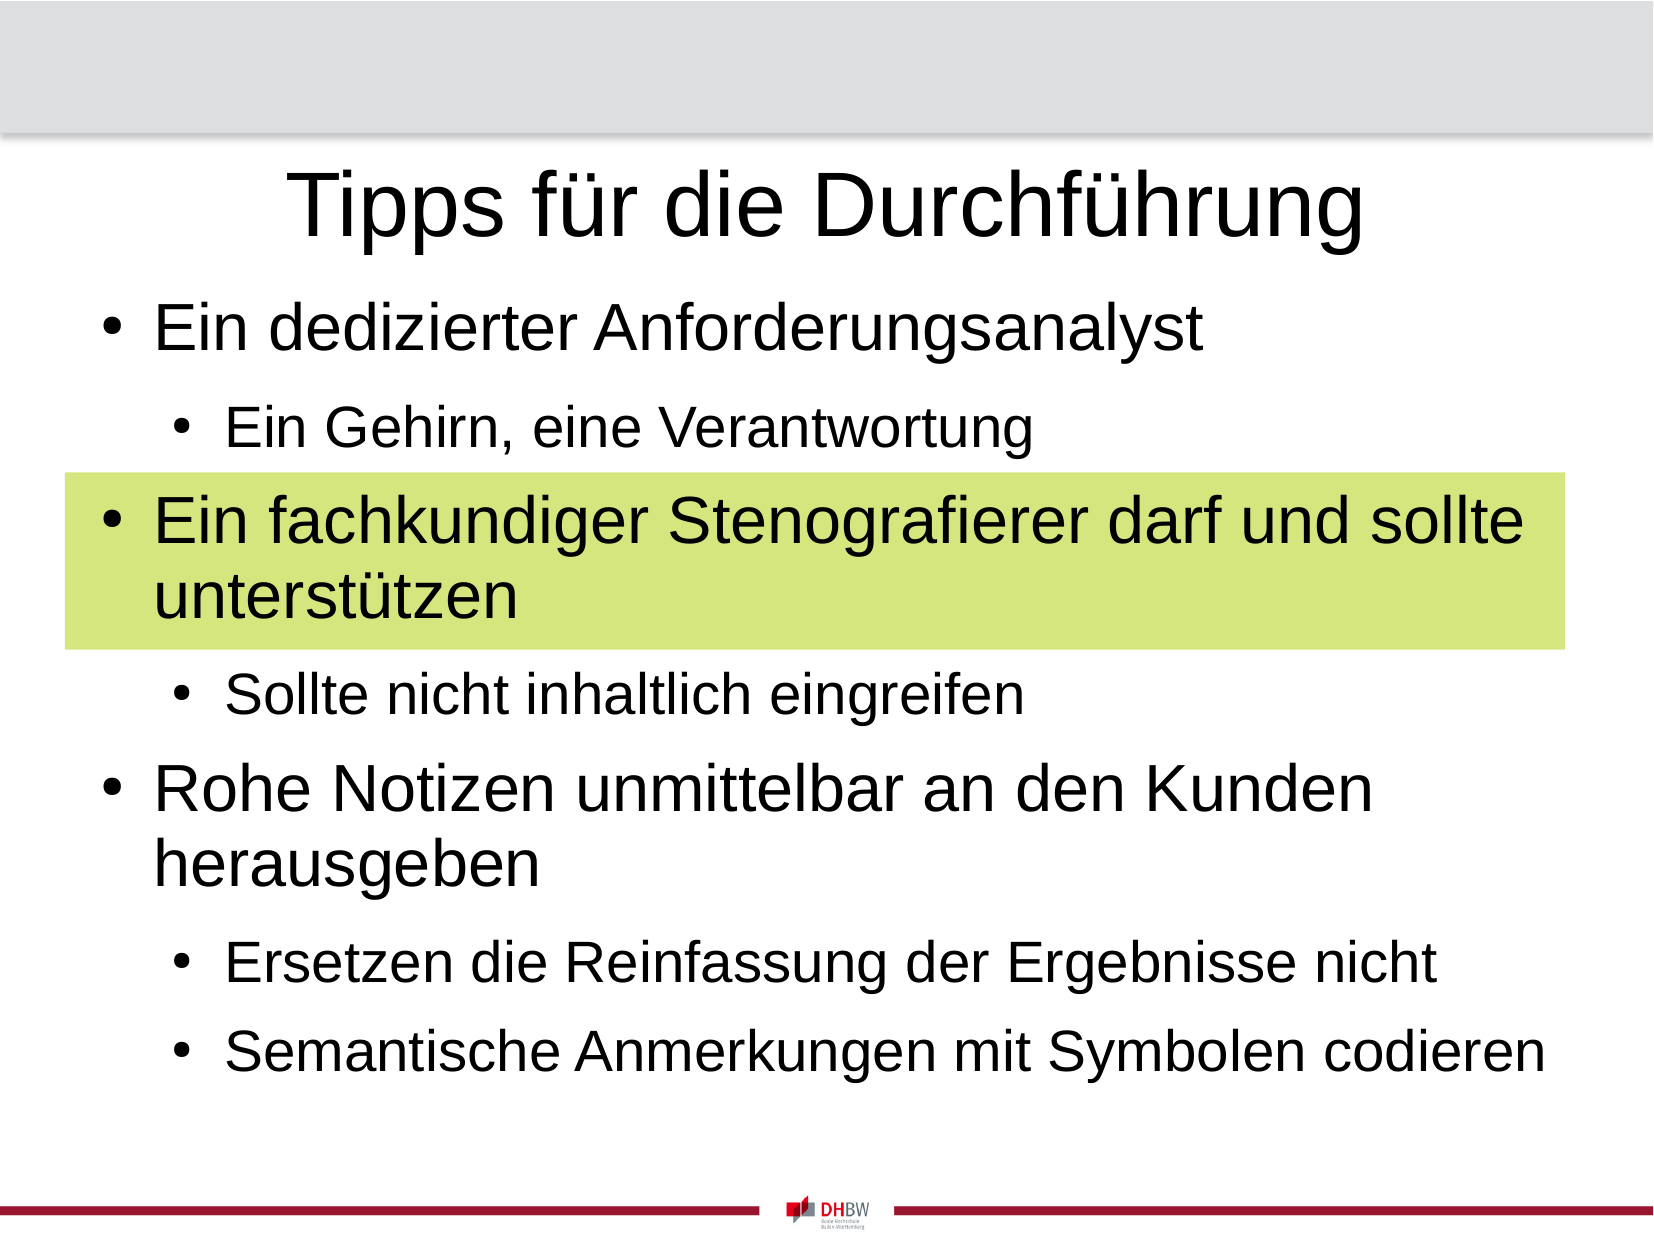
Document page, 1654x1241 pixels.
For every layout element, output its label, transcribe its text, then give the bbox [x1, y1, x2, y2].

list Ein dedizierter Anforderungsanalyst Ein Gehirn, eine Verantwortung Ein fachkundiger Stenografierer darf und sollte unterstützen Sollte nicht inhaltlich eingreifen Rohe Notizen unmittelbar an den Kunden herausgeben Ersetzen die Reinfassung der Ergebnisse nicht Semantische Anmerkungen mit Symbolen codieren [82, 290, 1571, 1083]
title Tipps für die Durchführung [82, 147, 1571, 257]
picture [0, 1, 1654, 1237]
text_box [64, 472, 82, 650]
